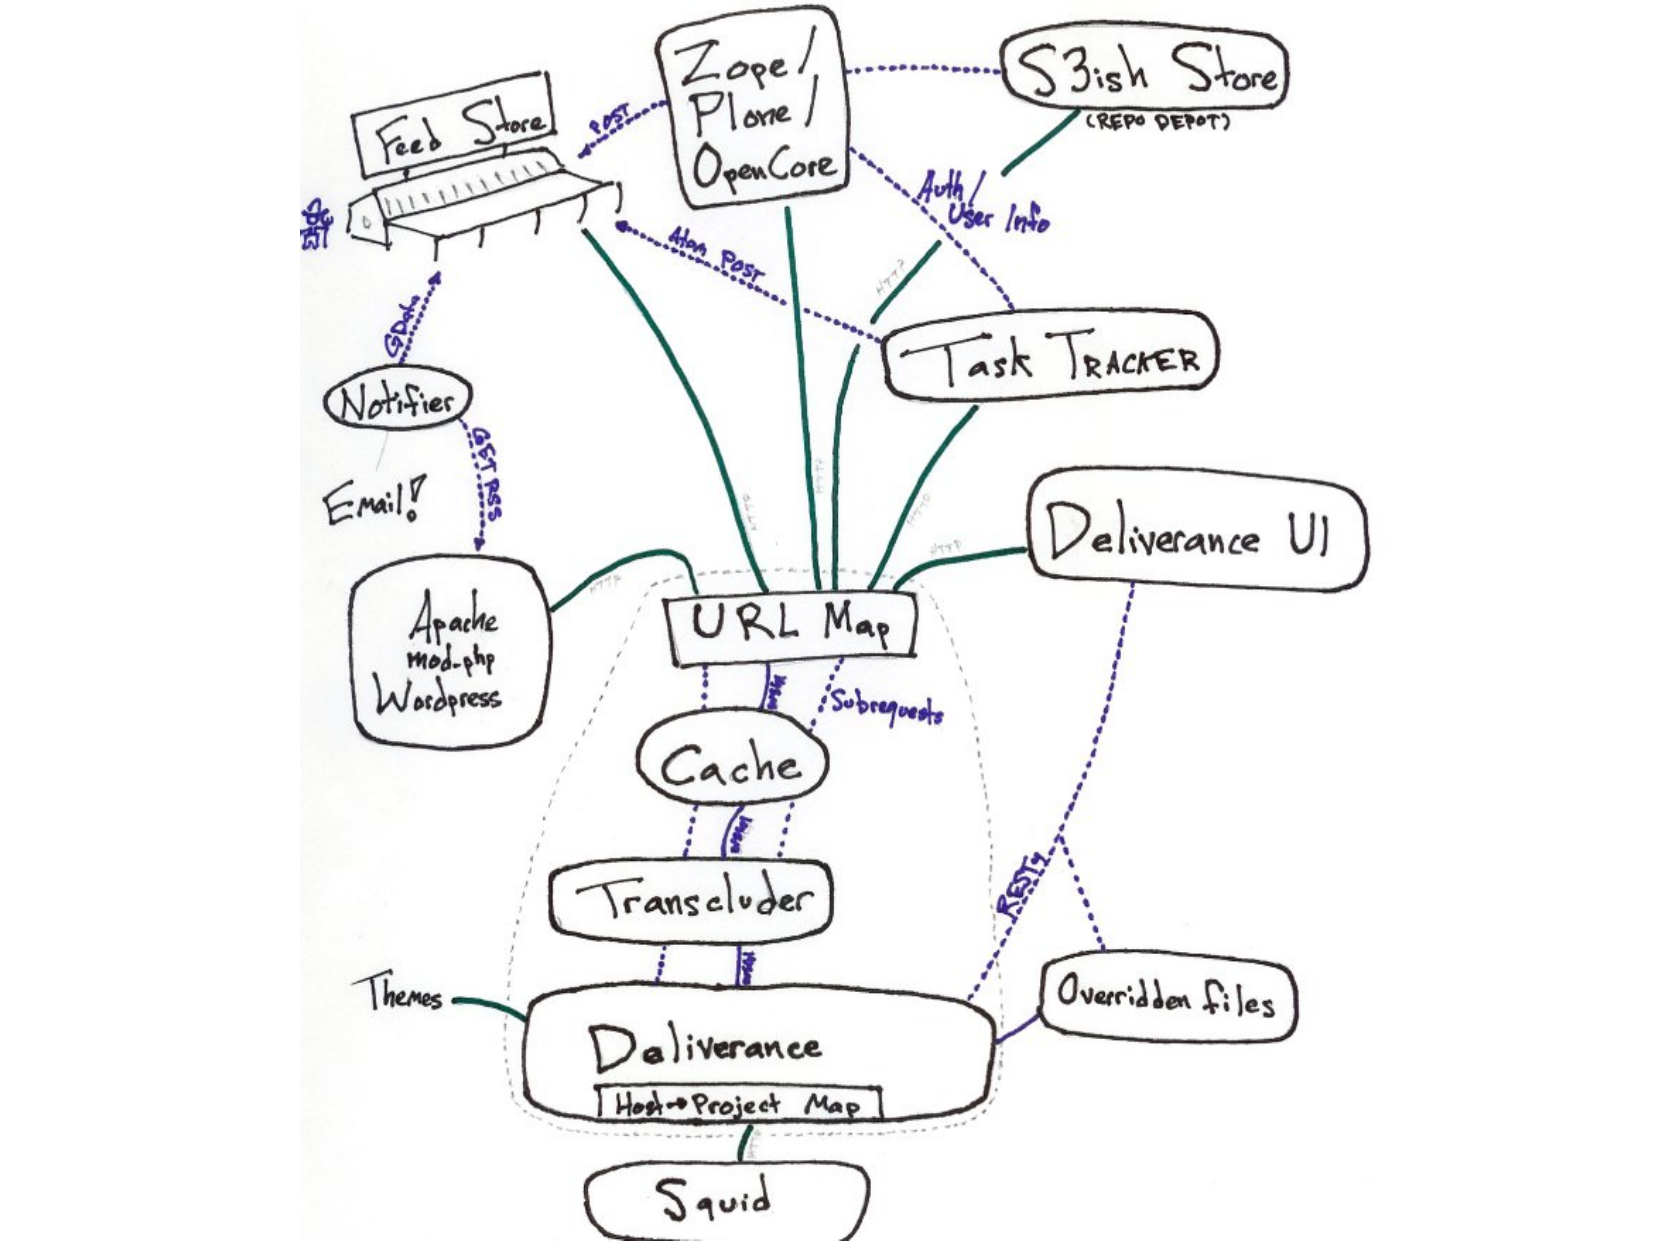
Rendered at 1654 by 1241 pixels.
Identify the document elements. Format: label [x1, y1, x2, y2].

picture [300, 0, 1388, 1241]
